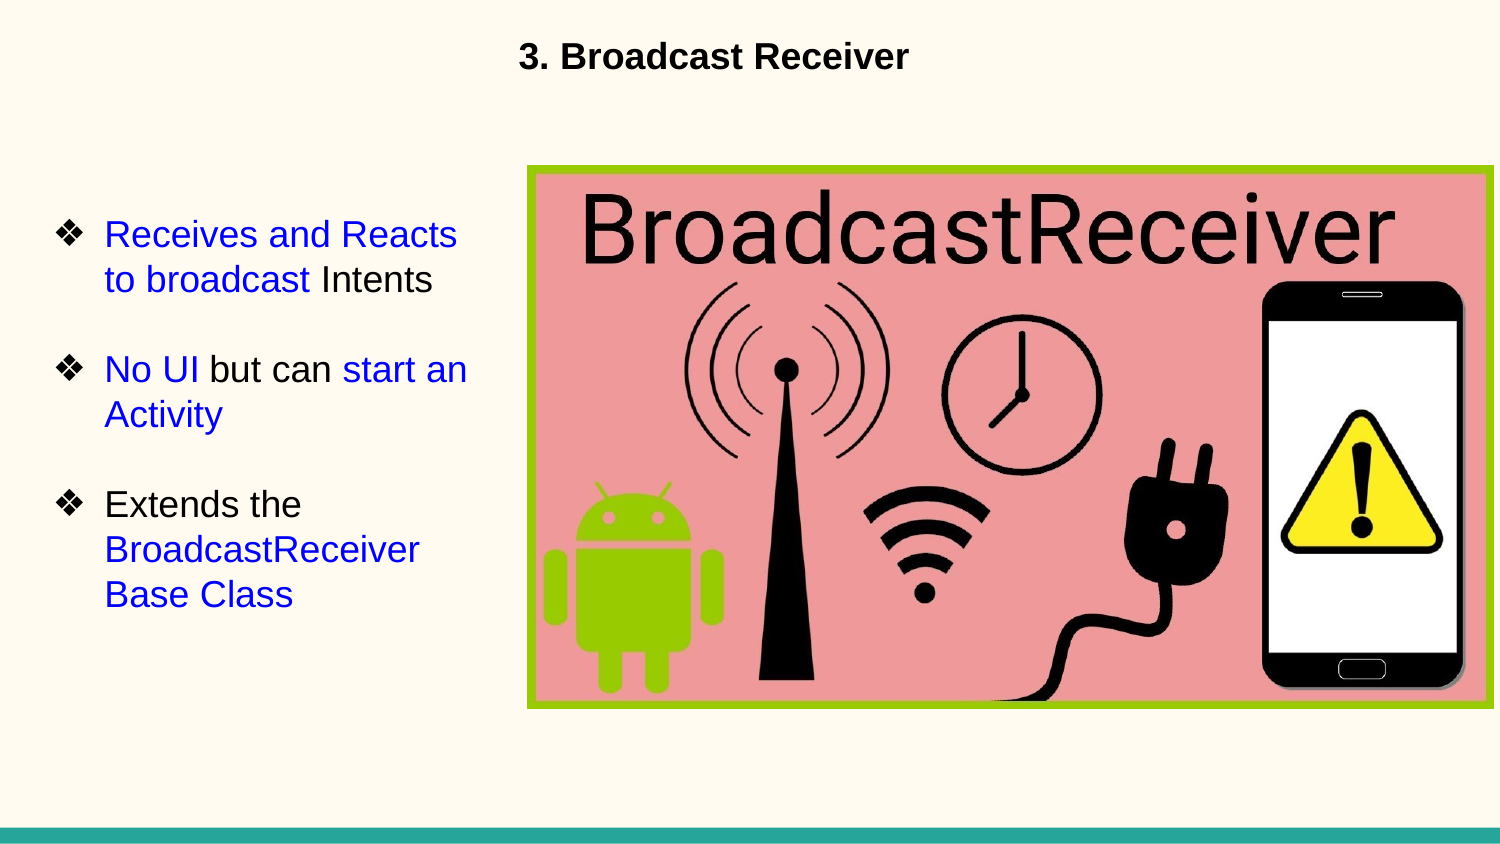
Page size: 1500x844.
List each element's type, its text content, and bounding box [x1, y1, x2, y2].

picture [527, 165, 1494, 709]
text_box 3. Broadcast Receiver [440, 16, 978, 88]
list Receives and Reacts to broadcast Intents No UI but can start an Activity Extends the BroadcastReceiver Base Class [29, 165, 499, 709]
